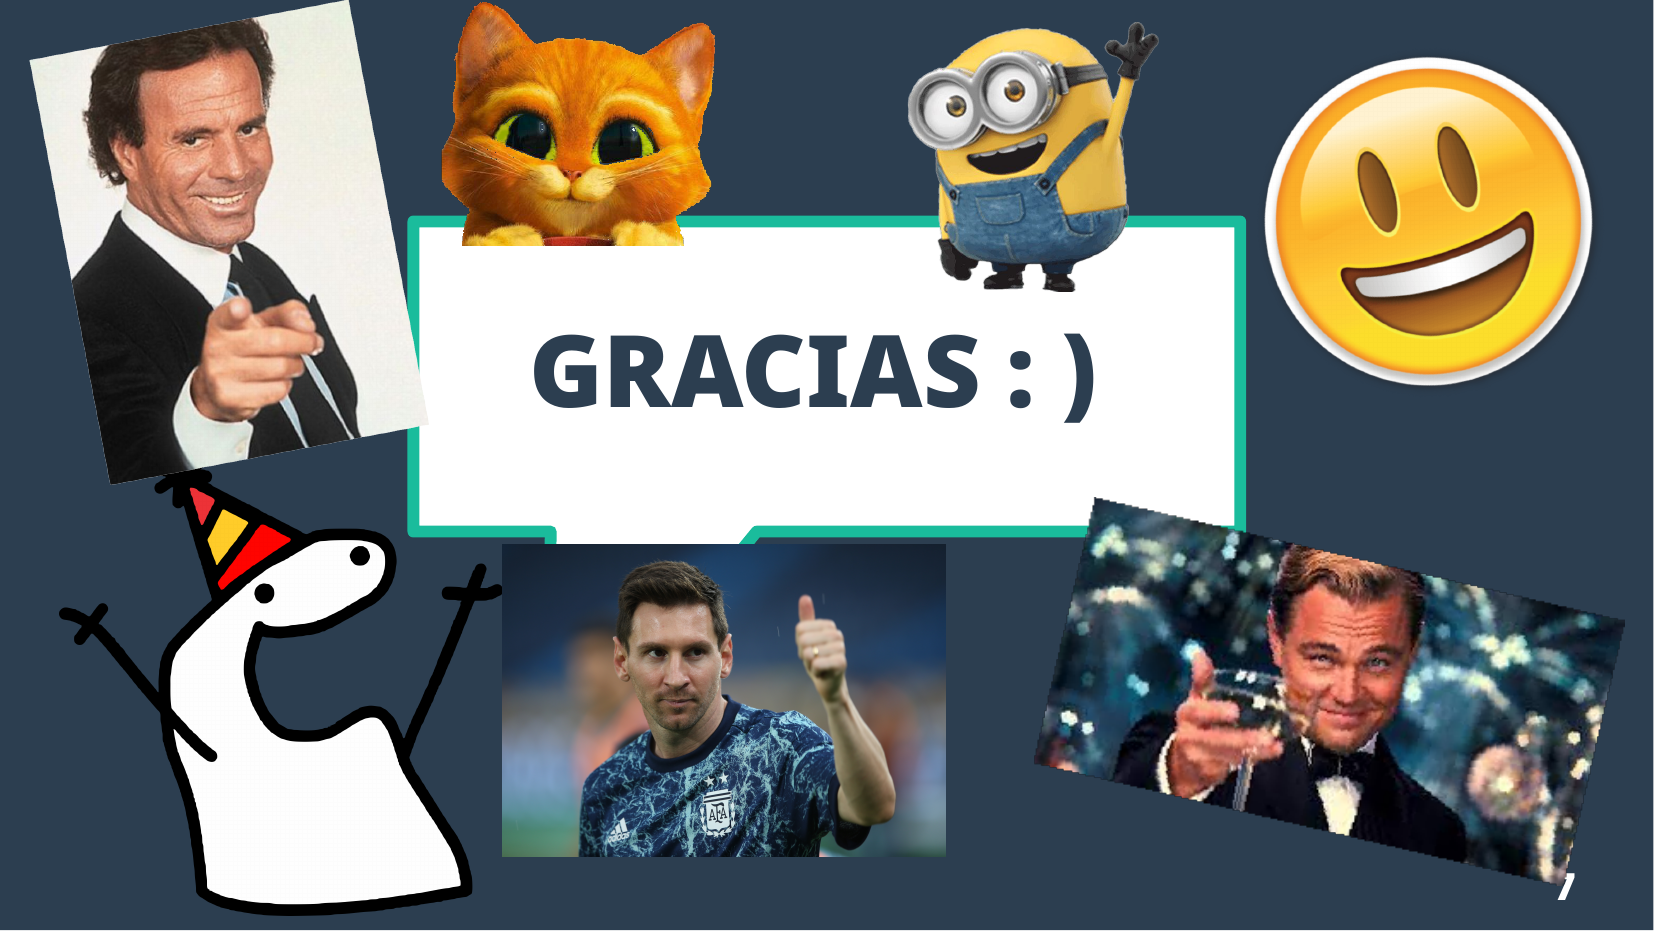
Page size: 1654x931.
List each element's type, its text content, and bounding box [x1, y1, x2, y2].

picture [1033, 497, 1625, 886]
title GRACIAS : ) [442, 236, 1211, 502]
picture [797, 0, 1654, 451]
picture [29, 0, 946, 916]
picture [439, 0, 721, 246]
